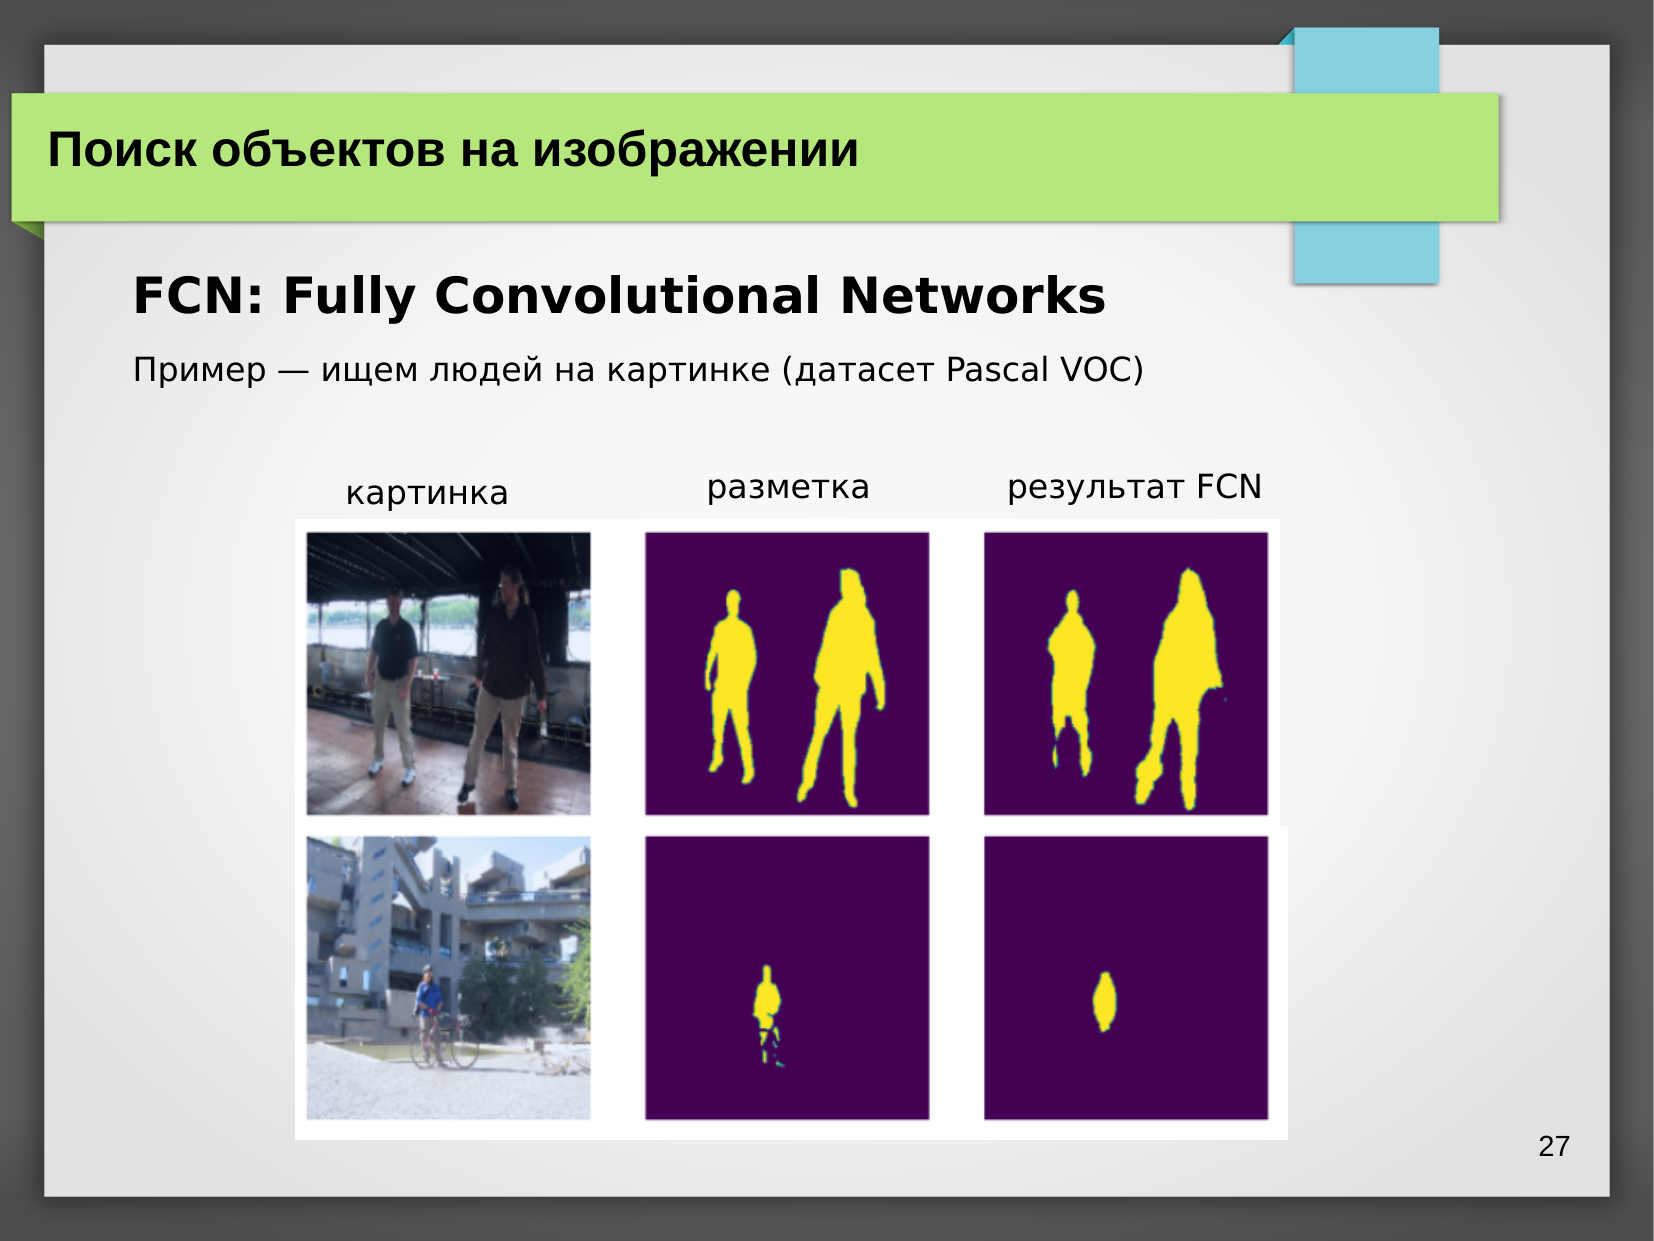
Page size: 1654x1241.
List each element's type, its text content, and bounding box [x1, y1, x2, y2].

text_box FCN: Fully Convolutional Networks Пример — ищем людей на картинке (датасет Pascal VOC) [117, 259, 1264, 397]
text_box результат FCN [992, 460, 1288, 520]
text_box разметка [691, 460, 886, 515]
title Поиск объектов на изображении [47, 120, 1004, 177]
picture [0, 0, 1654, 1241]
text_box картинка [330, 466, 544, 520]
